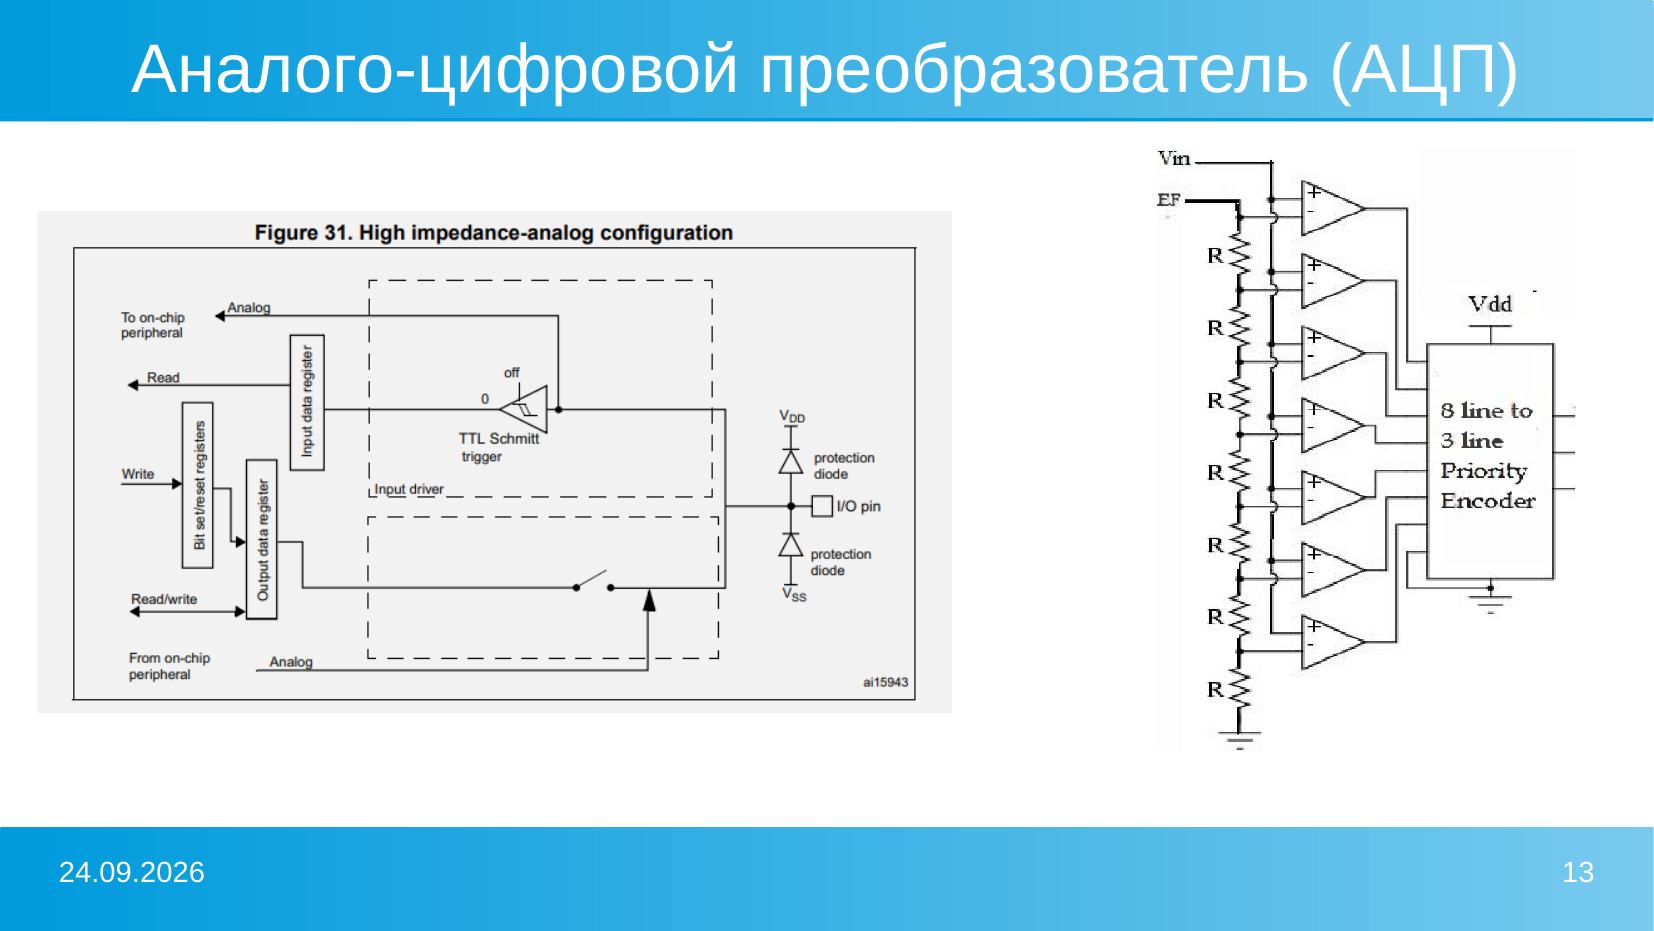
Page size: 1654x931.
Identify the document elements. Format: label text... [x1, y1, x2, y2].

picture [1157, 149, 1576, 751]
picture [37, 211, 952, 713]
title Аналого-цифровой преобразователь (АЦП) [59, 29, 1595, 108]
